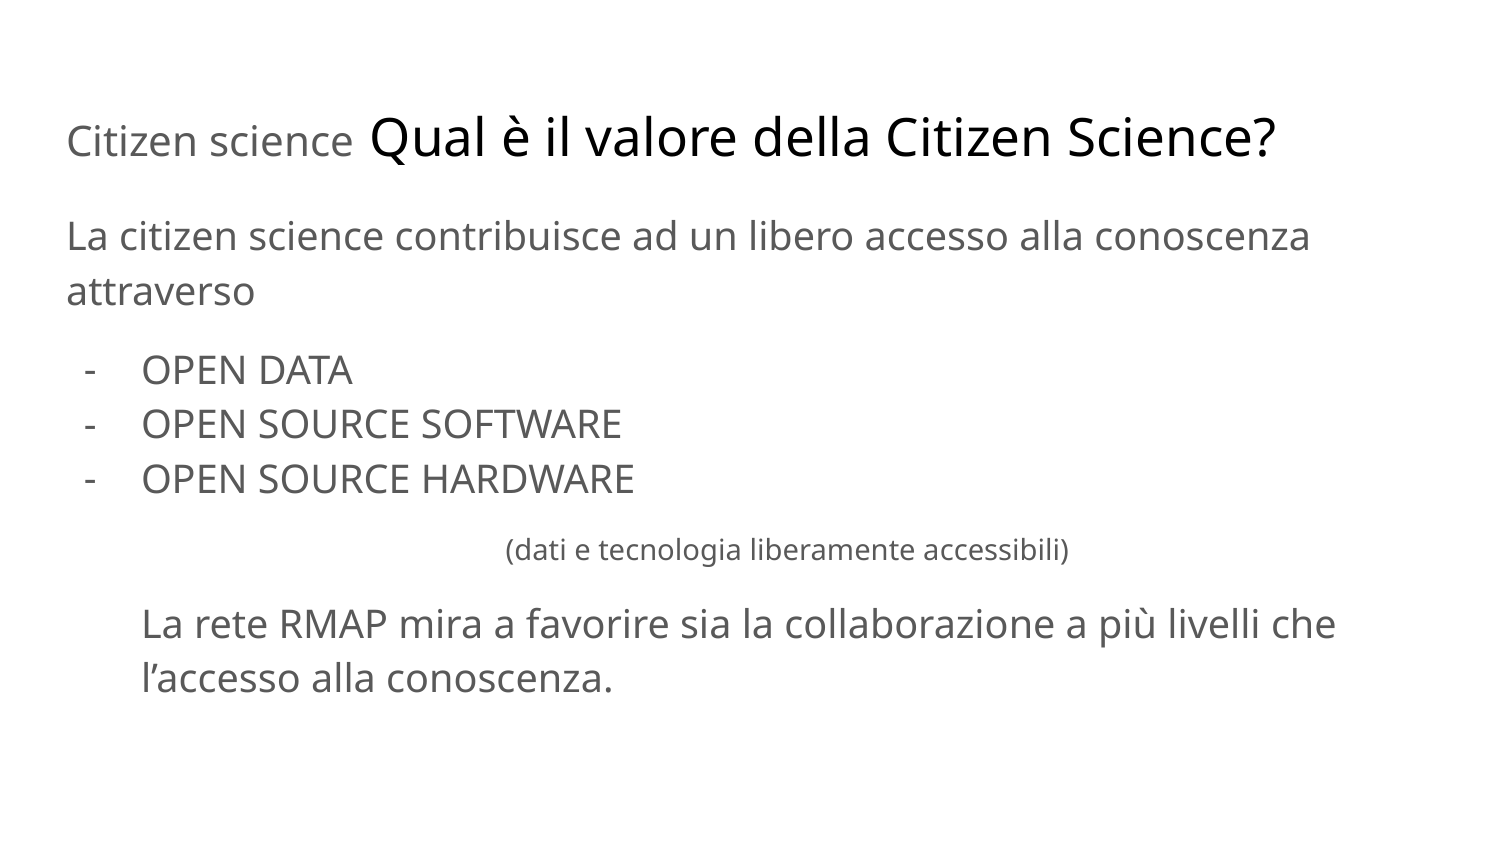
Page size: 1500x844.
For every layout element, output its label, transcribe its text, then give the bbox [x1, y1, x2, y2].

title Citizen science Qual è il valore della Citizen Science? [51, 72, 1449, 167]
list La citizen science contribuisce ad un libero accesso alla conoscenza attraverso OPEN DATA OPEN SOURCE SOFTWARE OPEN SOURCE HARDWARE (dati e tecnologia liberamente accessibili) La rete RMAP mira a favorire sia la collaborazione a più livelli che l’accesso alla conoscenza. [51, 189, 1449, 750]
